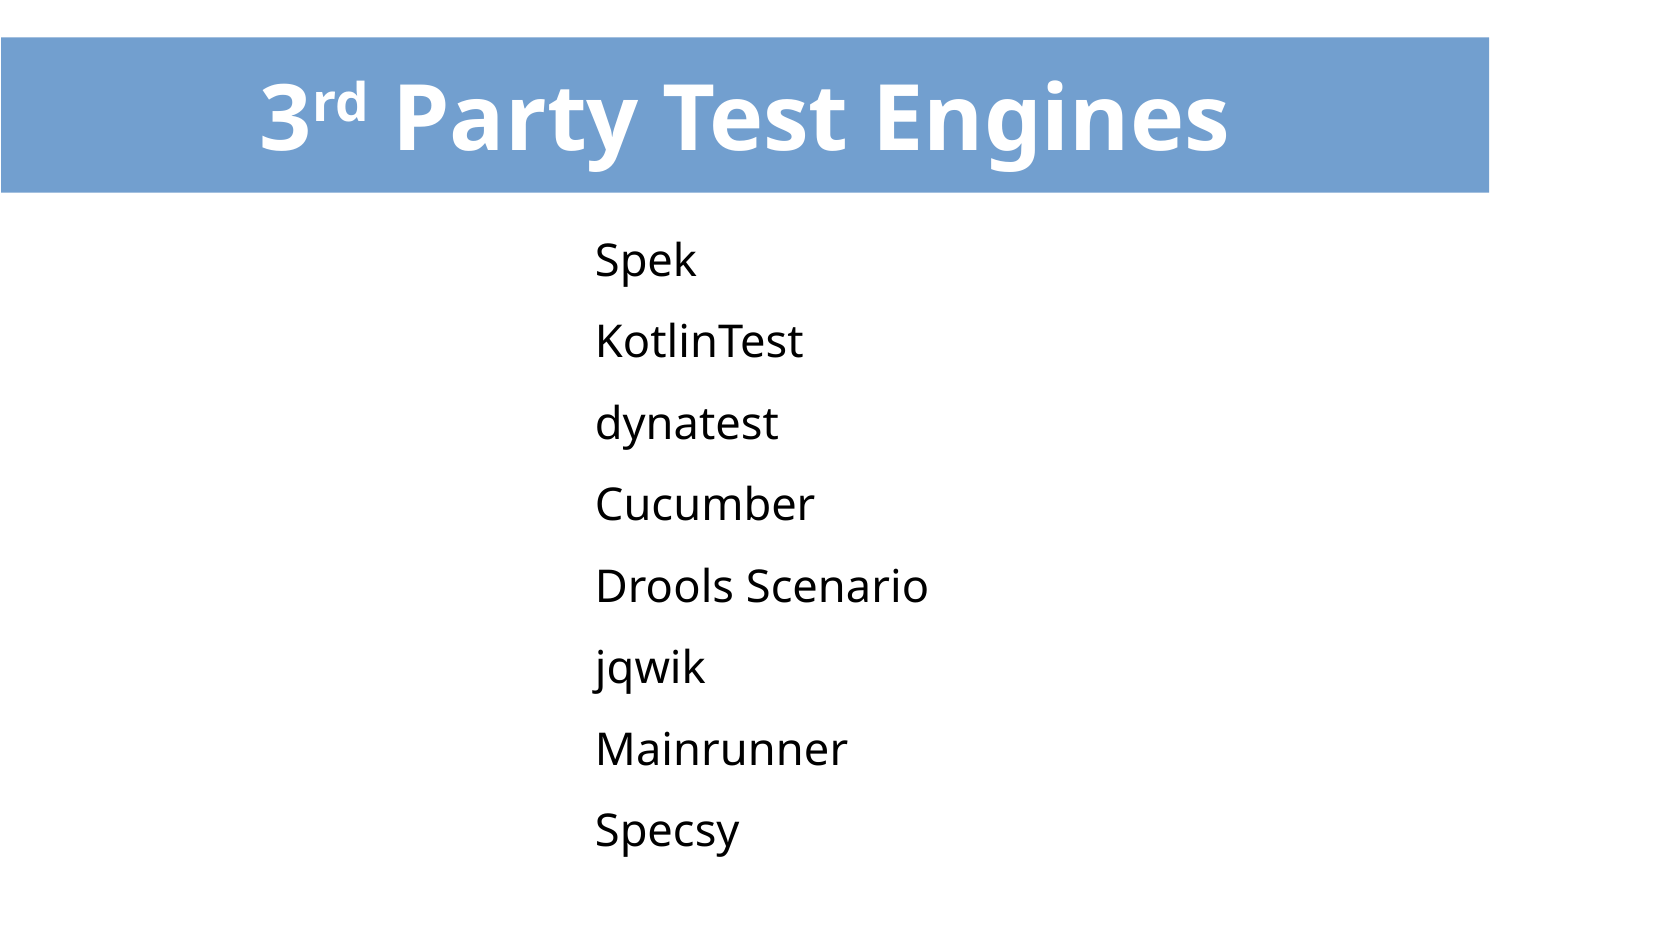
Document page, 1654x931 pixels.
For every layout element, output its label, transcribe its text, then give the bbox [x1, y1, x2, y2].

title 3rd Party Test Engines [1, 37, 1490, 193]
list Spek KotlinTest dynatest Cucumber Drools Scenario jqwik Mainrunner Specsy [546, 227, 1065, 866]
